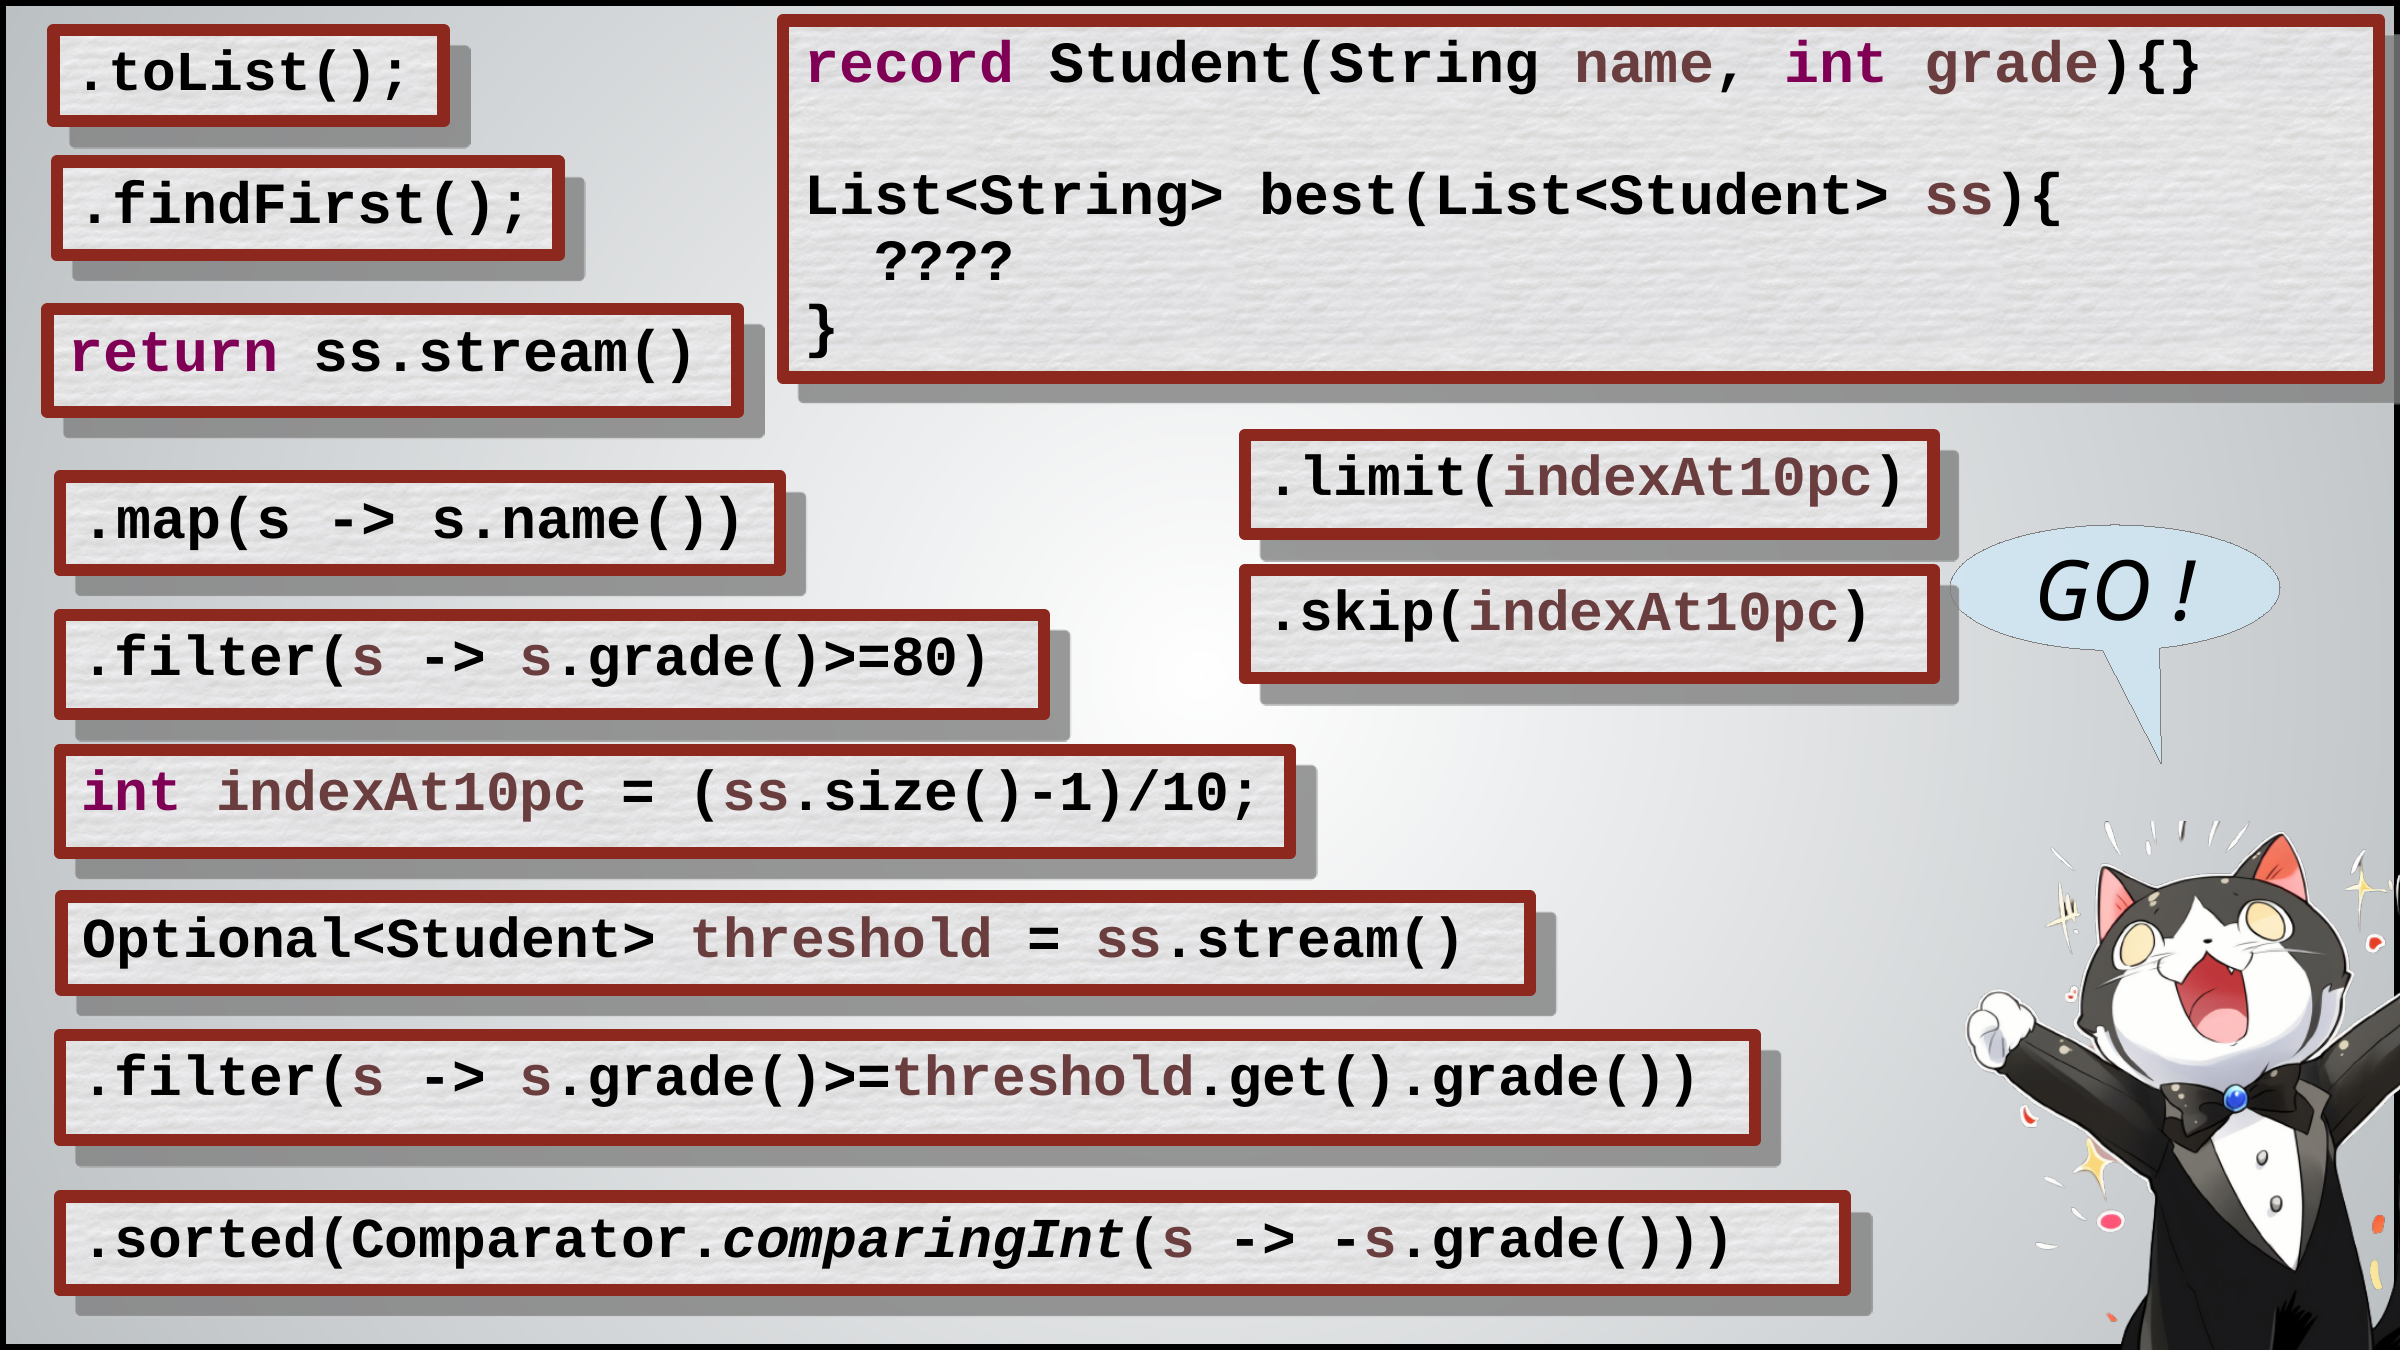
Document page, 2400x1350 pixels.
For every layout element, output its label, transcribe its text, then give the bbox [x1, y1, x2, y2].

text_box .findFirst(); [56, 161, 559, 255]
text_box [0, 0, 2400, 1350]
text_box return ss.stream() [47, 309, 738, 413]
text_box .toList(); [53, 29, 444, 122]
text_box .filter(s -> s.grade()>=80) [60, 614, 1045, 715]
text_box .sorted(Comparator.comparingInt(s -> -s.grade())) [60, 1196, 1846, 1291]
text_box .skip(indexAt10pc) [1245, 570, 1934, 679]
text_box .map(s -> s.name()) [60, 476, 781, 571]
text_box Optional<Student> threshold = ss.stream() [61, 896, 1531, 991]
text_box record Student(String name, int grade){} List<String> best(List<Student> ss){ ???? } [783, 20, 2380, 378]
text_box .limit(indexAt10pc) [1245, 435, 1934, 535]
text_box .filter(s -> s.grade()>=threshold.get().grade()) [60, 1035, 1756, 1141]
text_box GO ! [1950, 524, 2281, 764]
picture [1952, 821, 2400, 1350]
text_box int indexAt10pc = (ss.size()-1)/10; [60, 750, 1291, 853]
